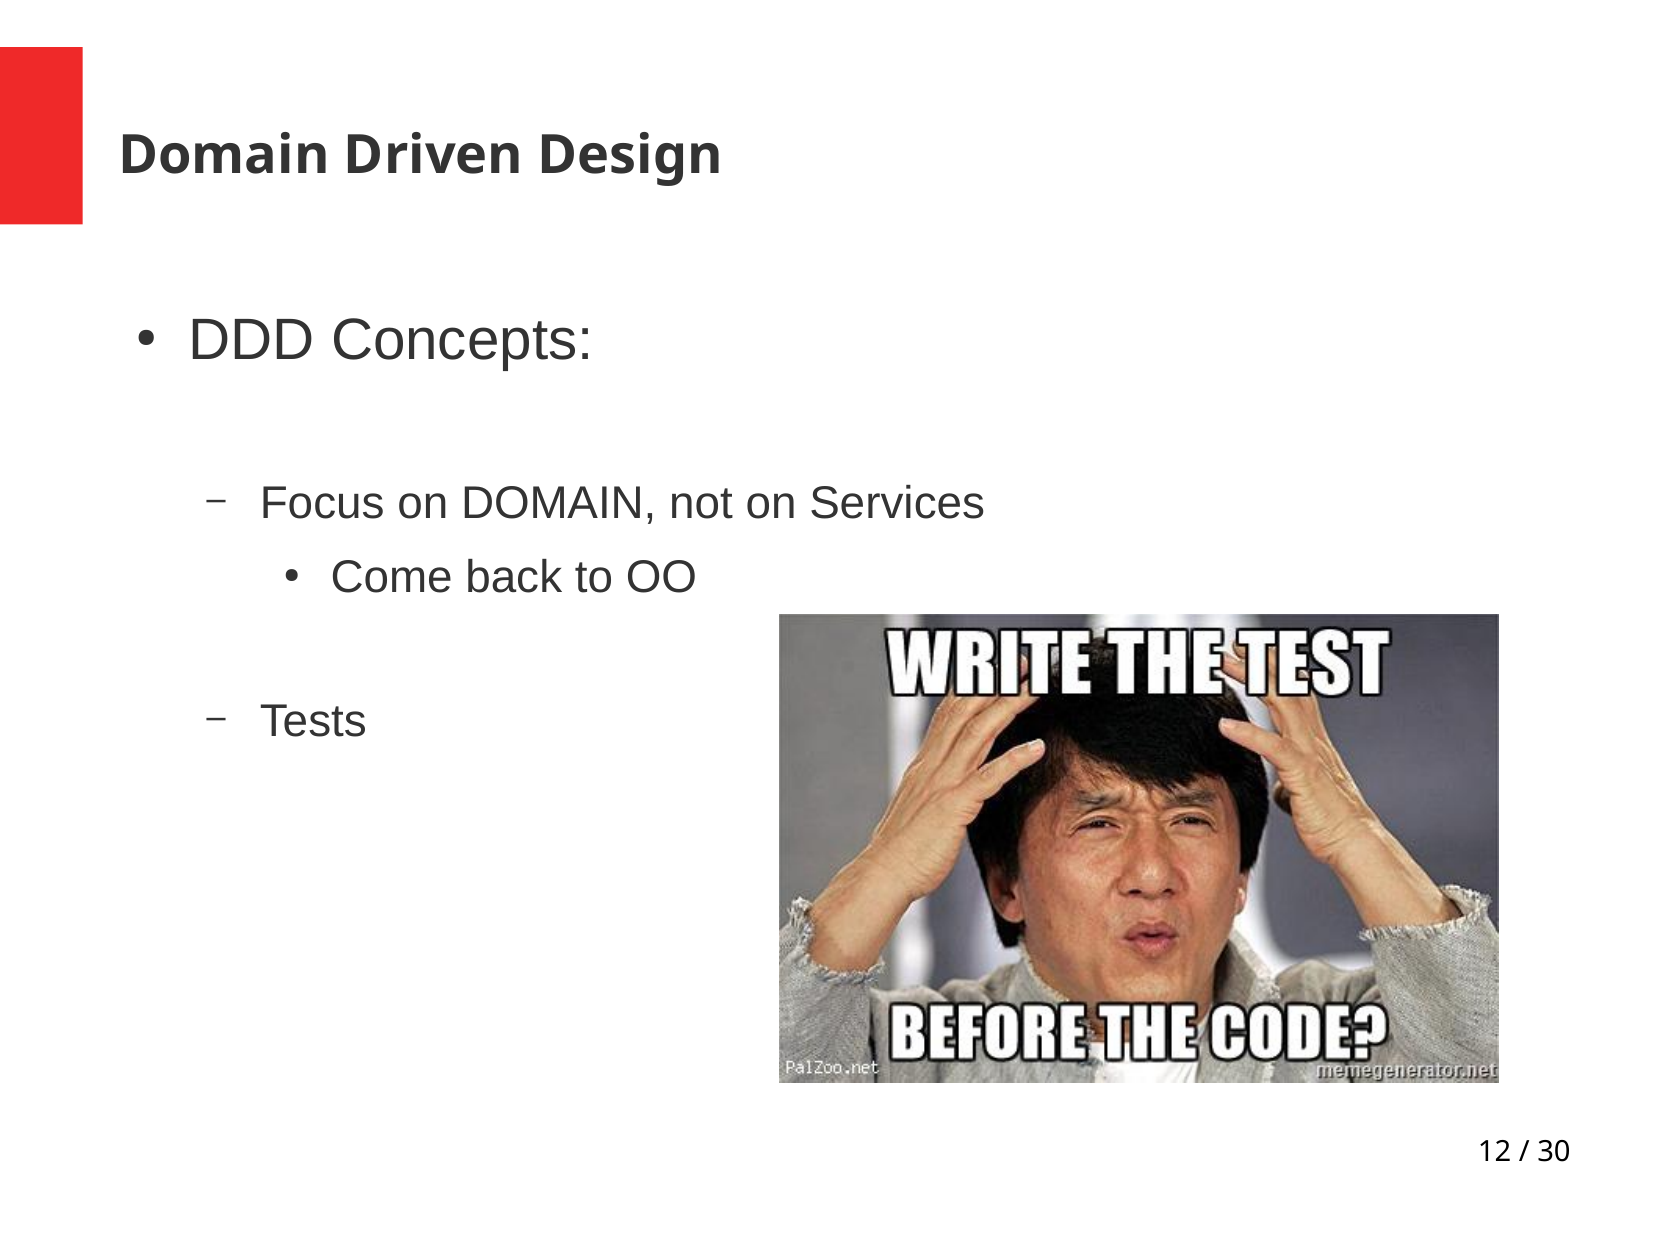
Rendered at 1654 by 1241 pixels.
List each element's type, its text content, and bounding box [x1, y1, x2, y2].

list DDD Concepts: Focus on DOMAIN, not on Services Come back to OO Tests [118, 307, 1536, 1027]
title Domain Driven Design [118, 49, 1571, 257]
picture [779, 614, 1499, 1083]
